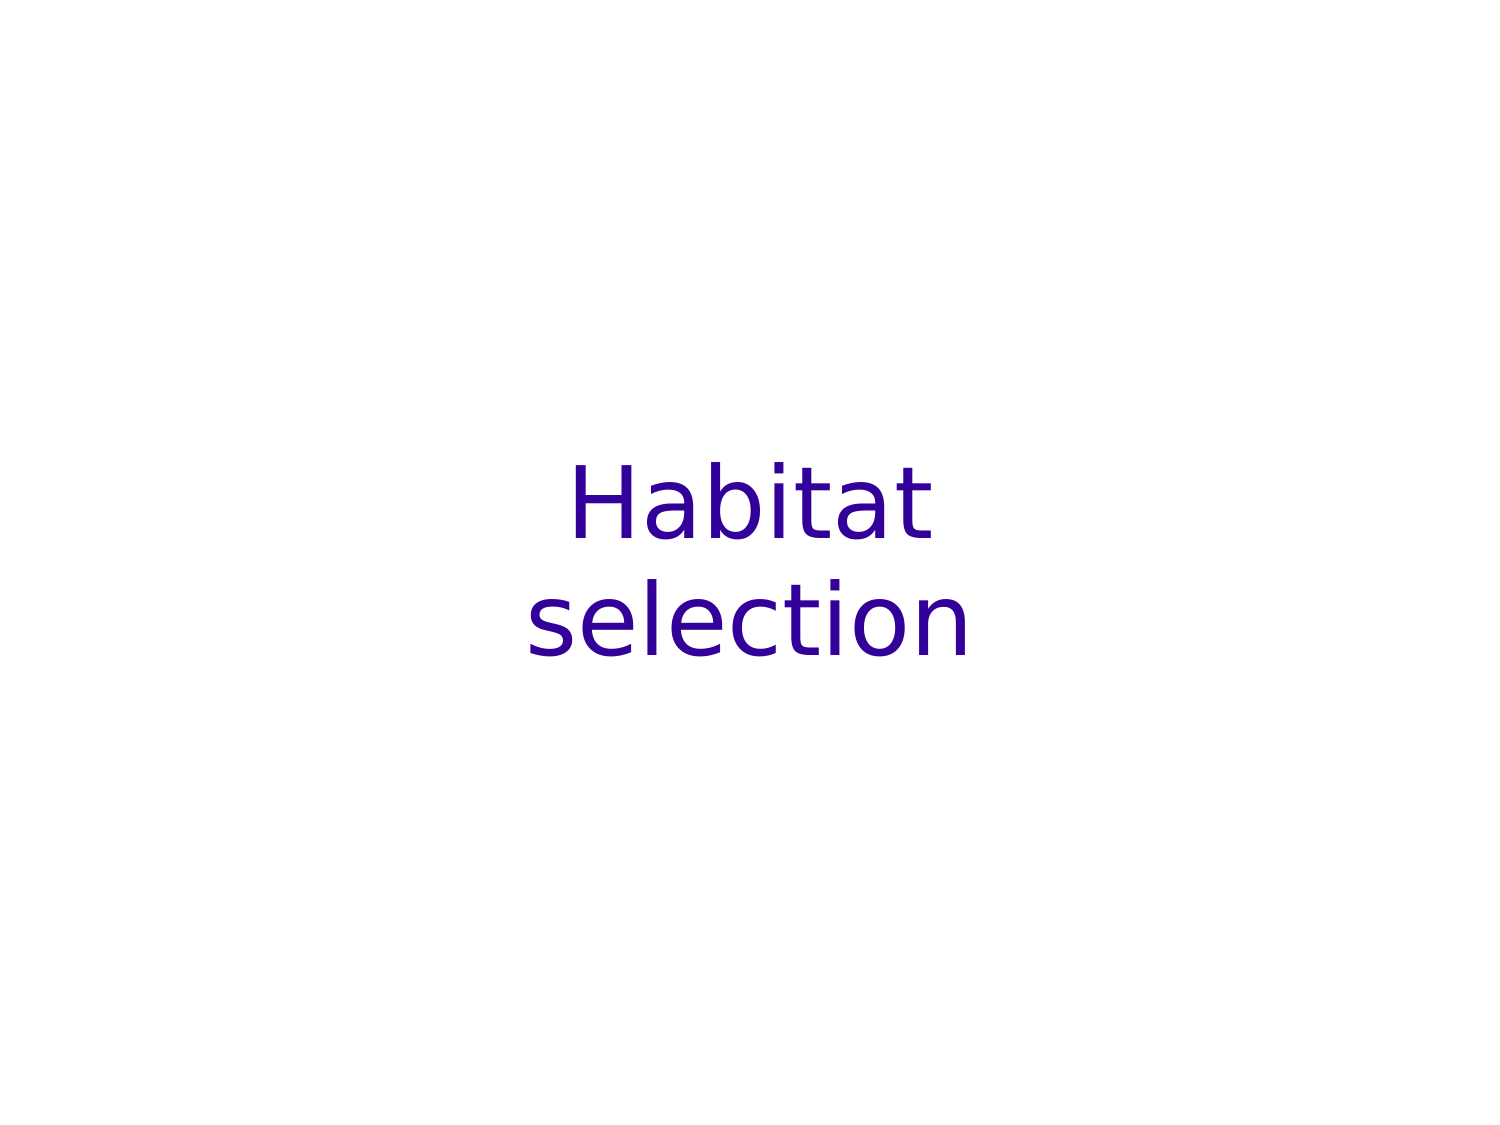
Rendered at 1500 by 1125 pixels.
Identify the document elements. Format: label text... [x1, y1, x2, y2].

title Habitat selection [194, 359, 1306, 766]
